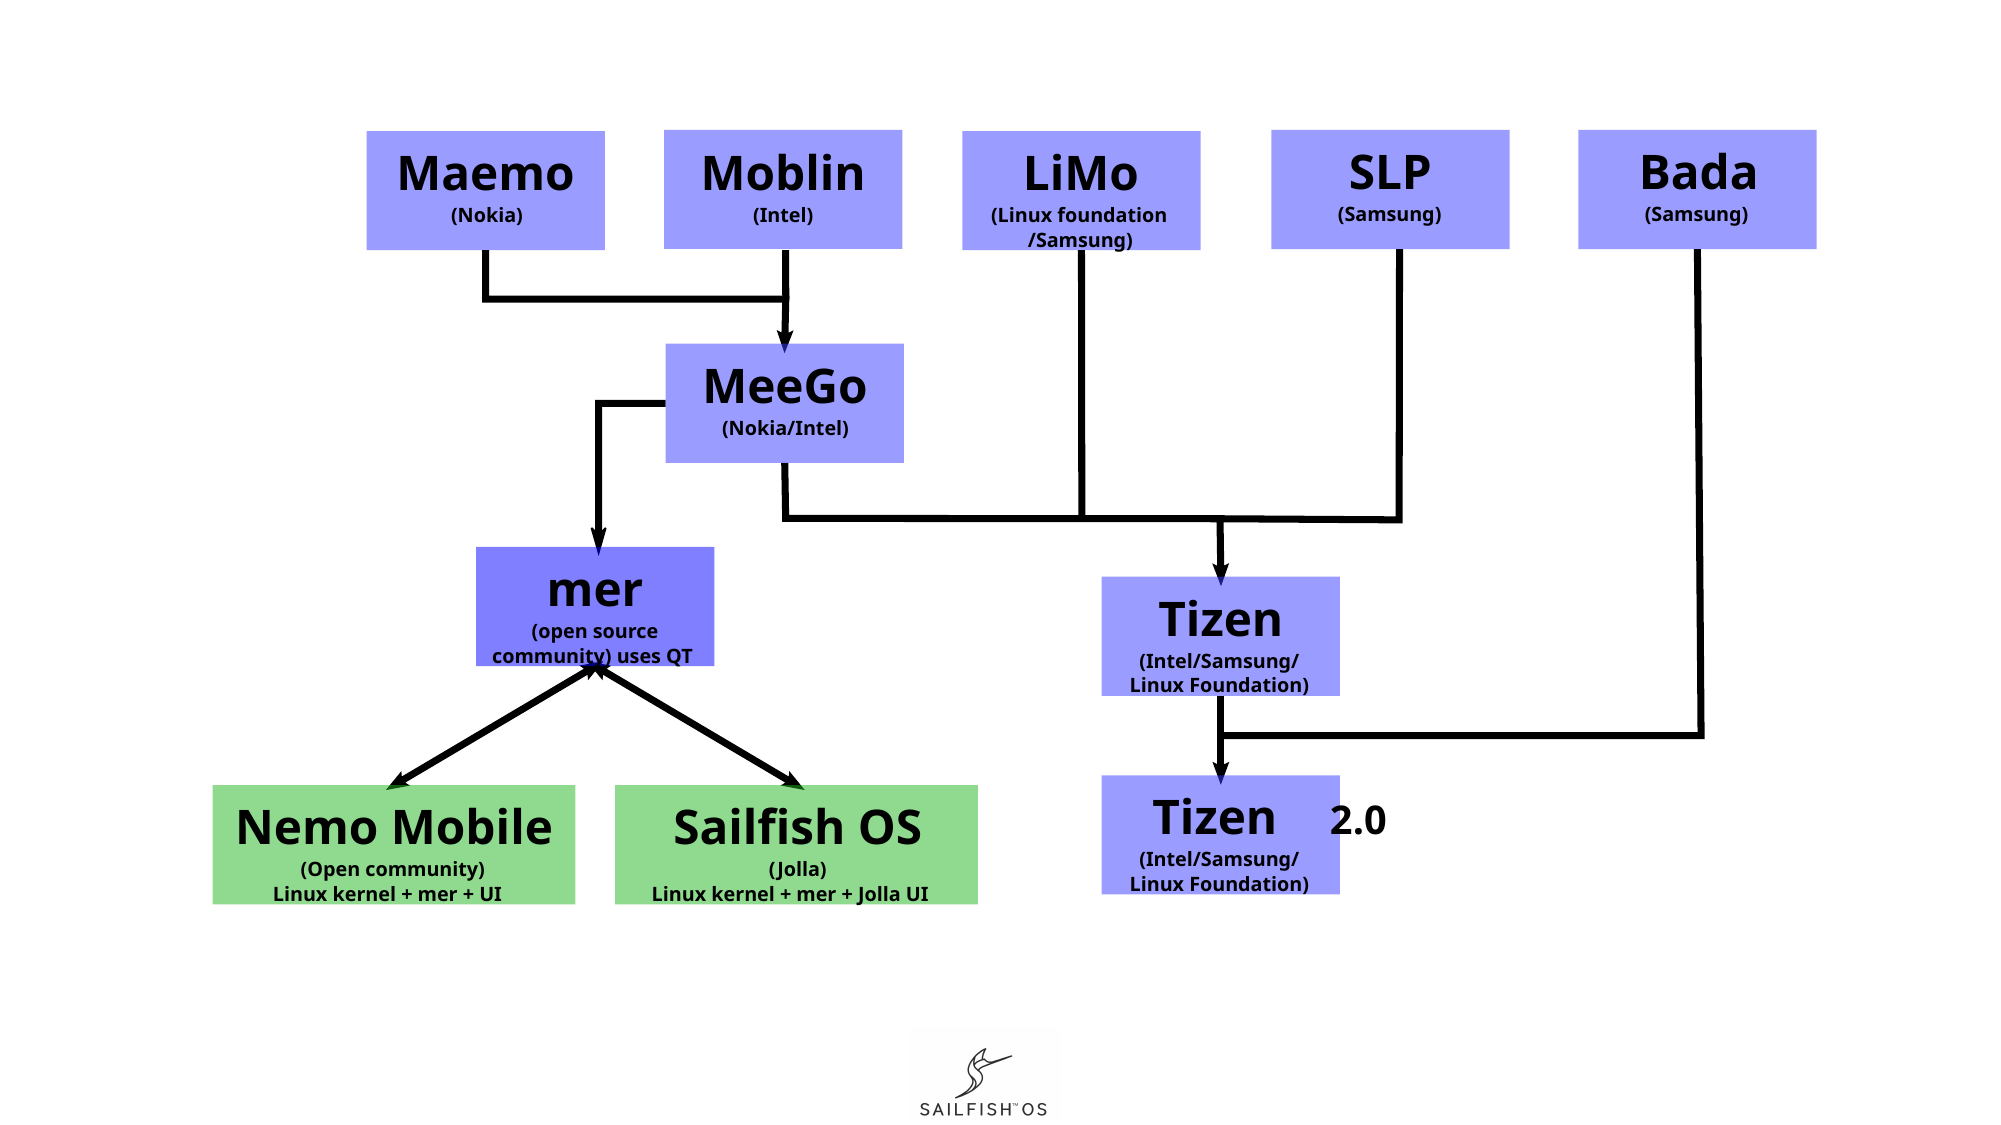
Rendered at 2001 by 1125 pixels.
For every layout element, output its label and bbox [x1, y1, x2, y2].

picture [212, 129, 1817, 906]
picture [908, 1027, 1061, 1120]
